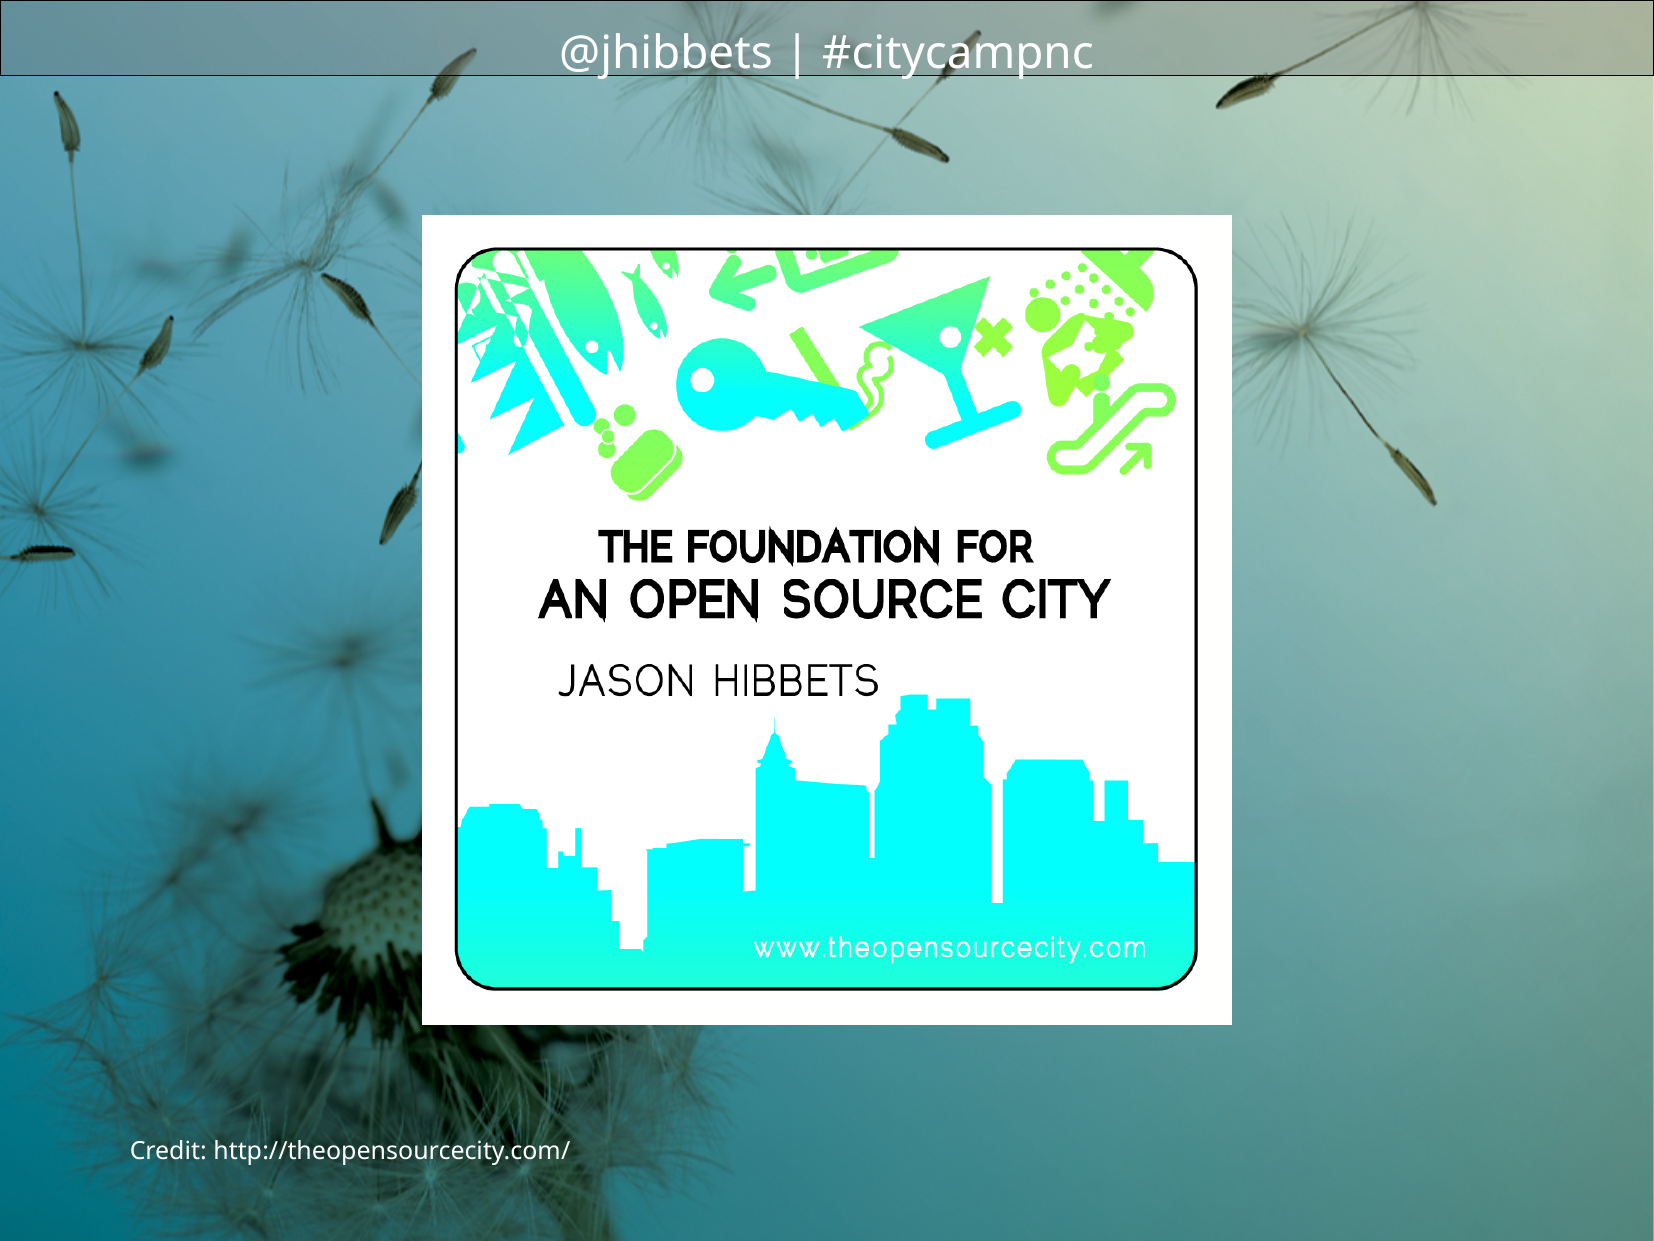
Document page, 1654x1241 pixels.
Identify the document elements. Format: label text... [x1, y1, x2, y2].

picture [0, 76, 1654, 1241]
text_box Credit: http://theopensourcecity.com/ [115, 1125, 593, 1168]
